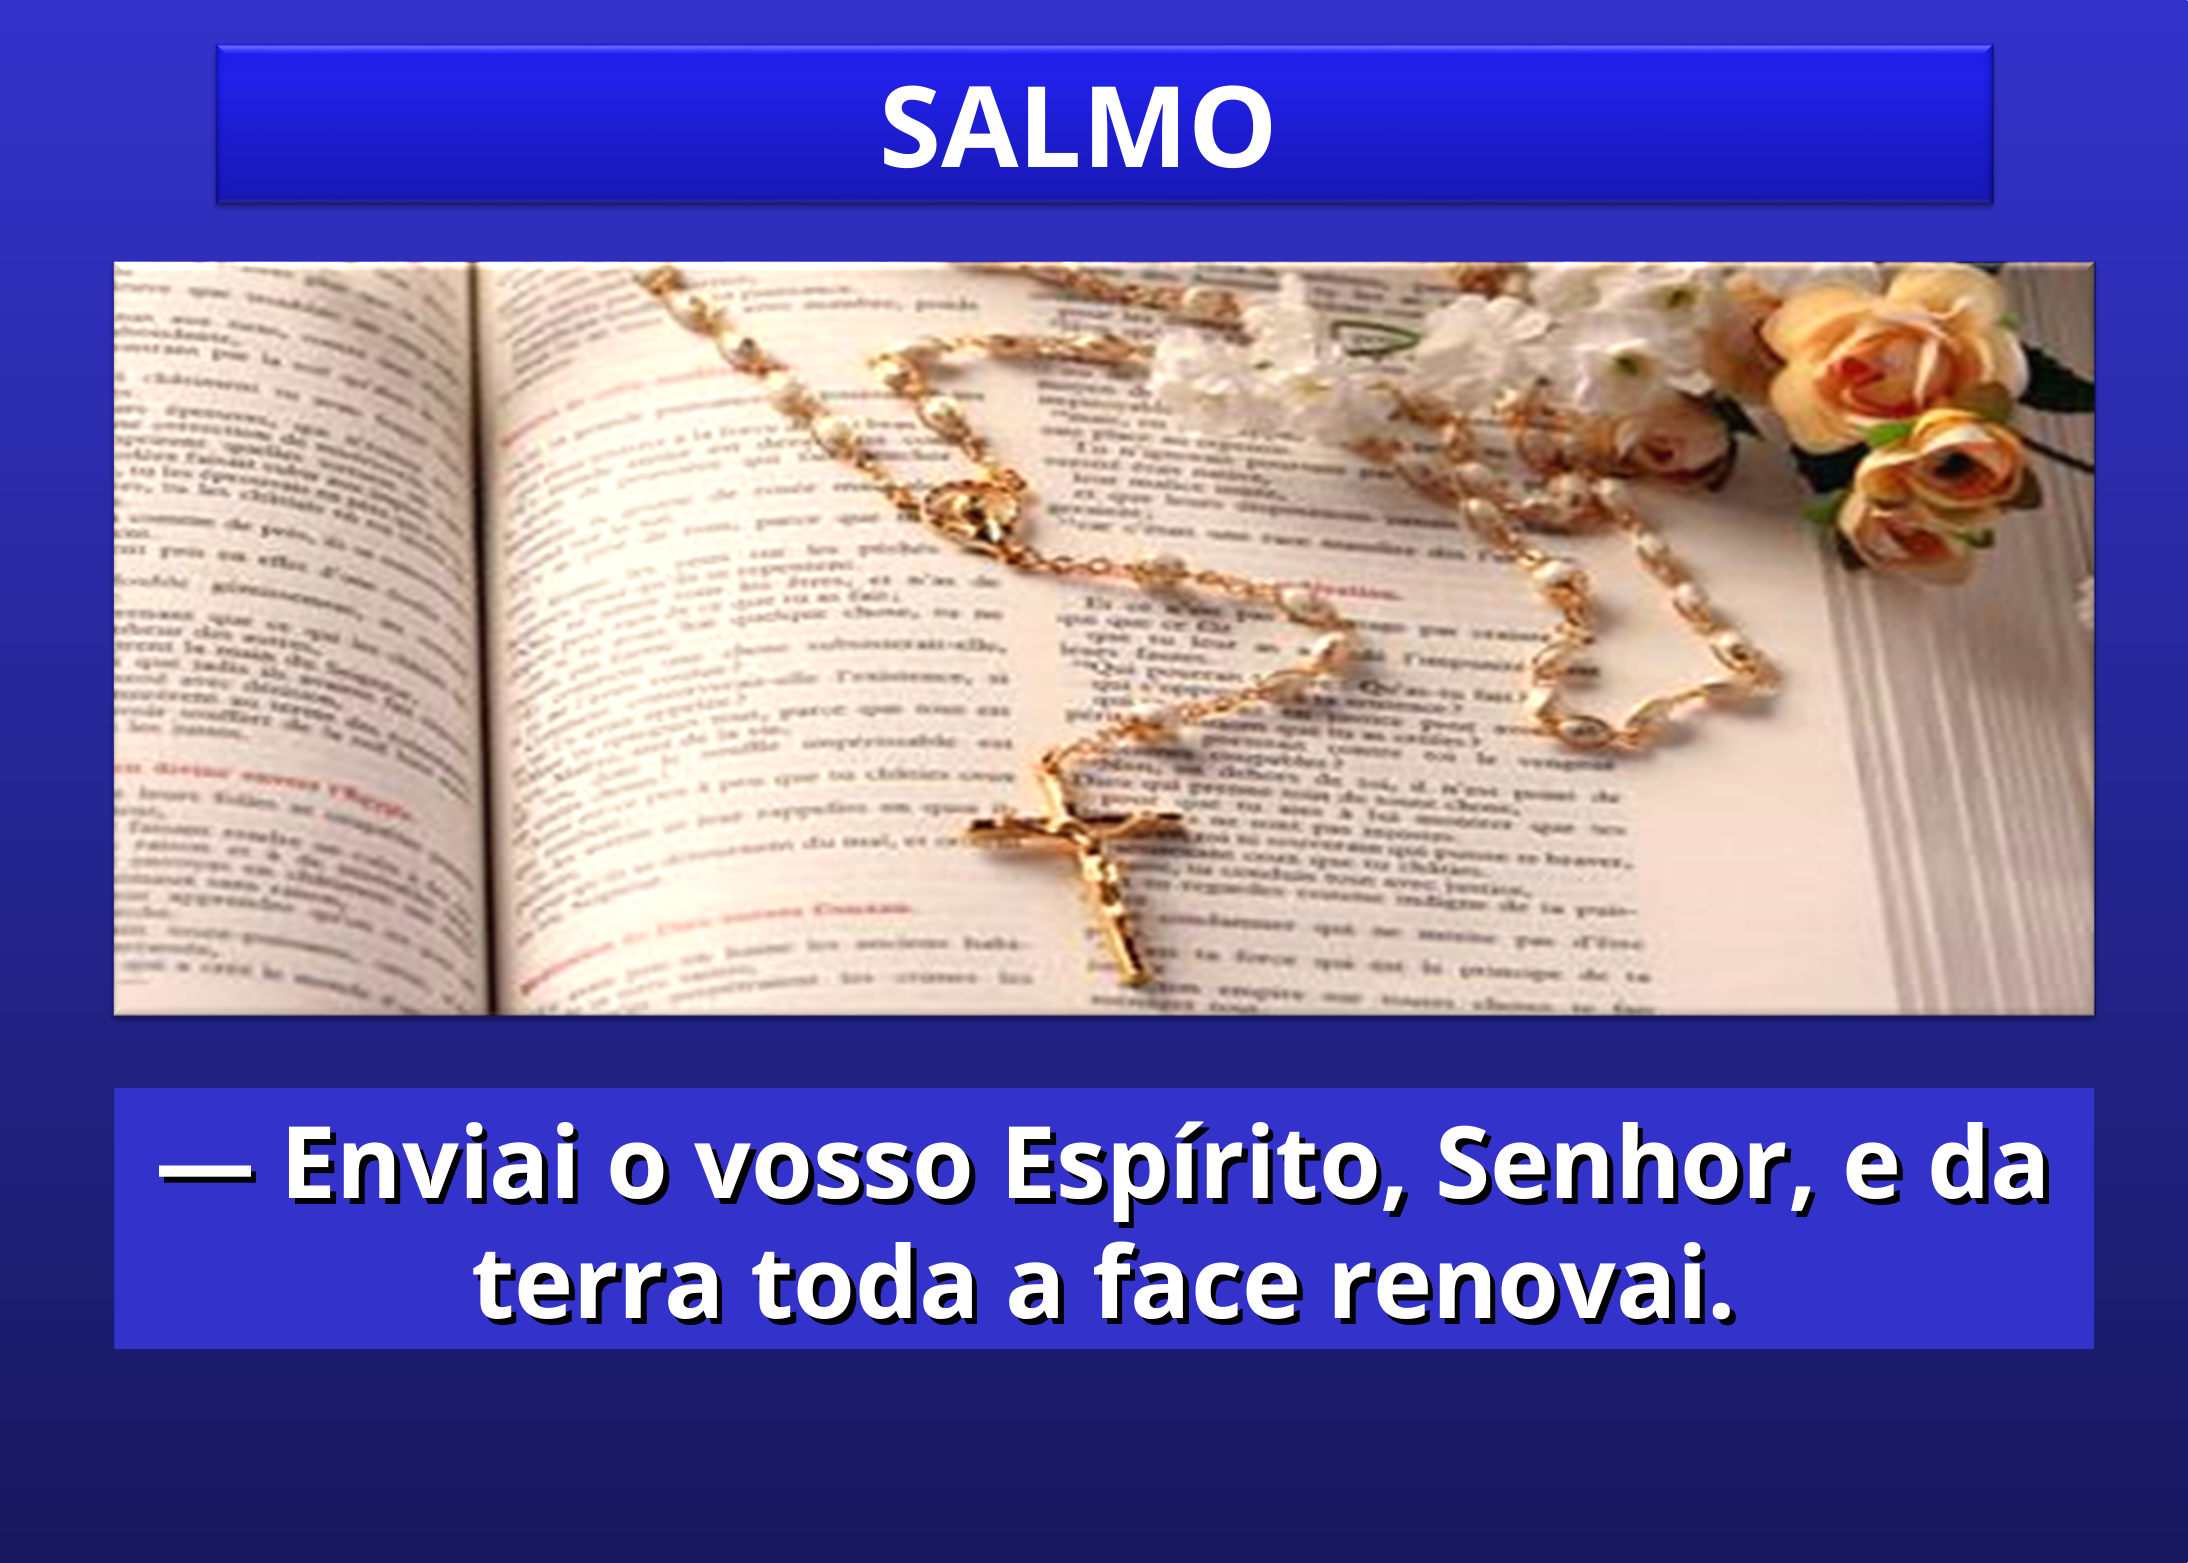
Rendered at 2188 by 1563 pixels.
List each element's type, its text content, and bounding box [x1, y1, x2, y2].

text_box SALMO [216, 44, 1993, 201]
text_box — Enviai o vosso Espírito, Senhor, e da terra toda a face renovai. [114, 1088, 2095, 1349]
picture [104, 16, 2104, 1029]
